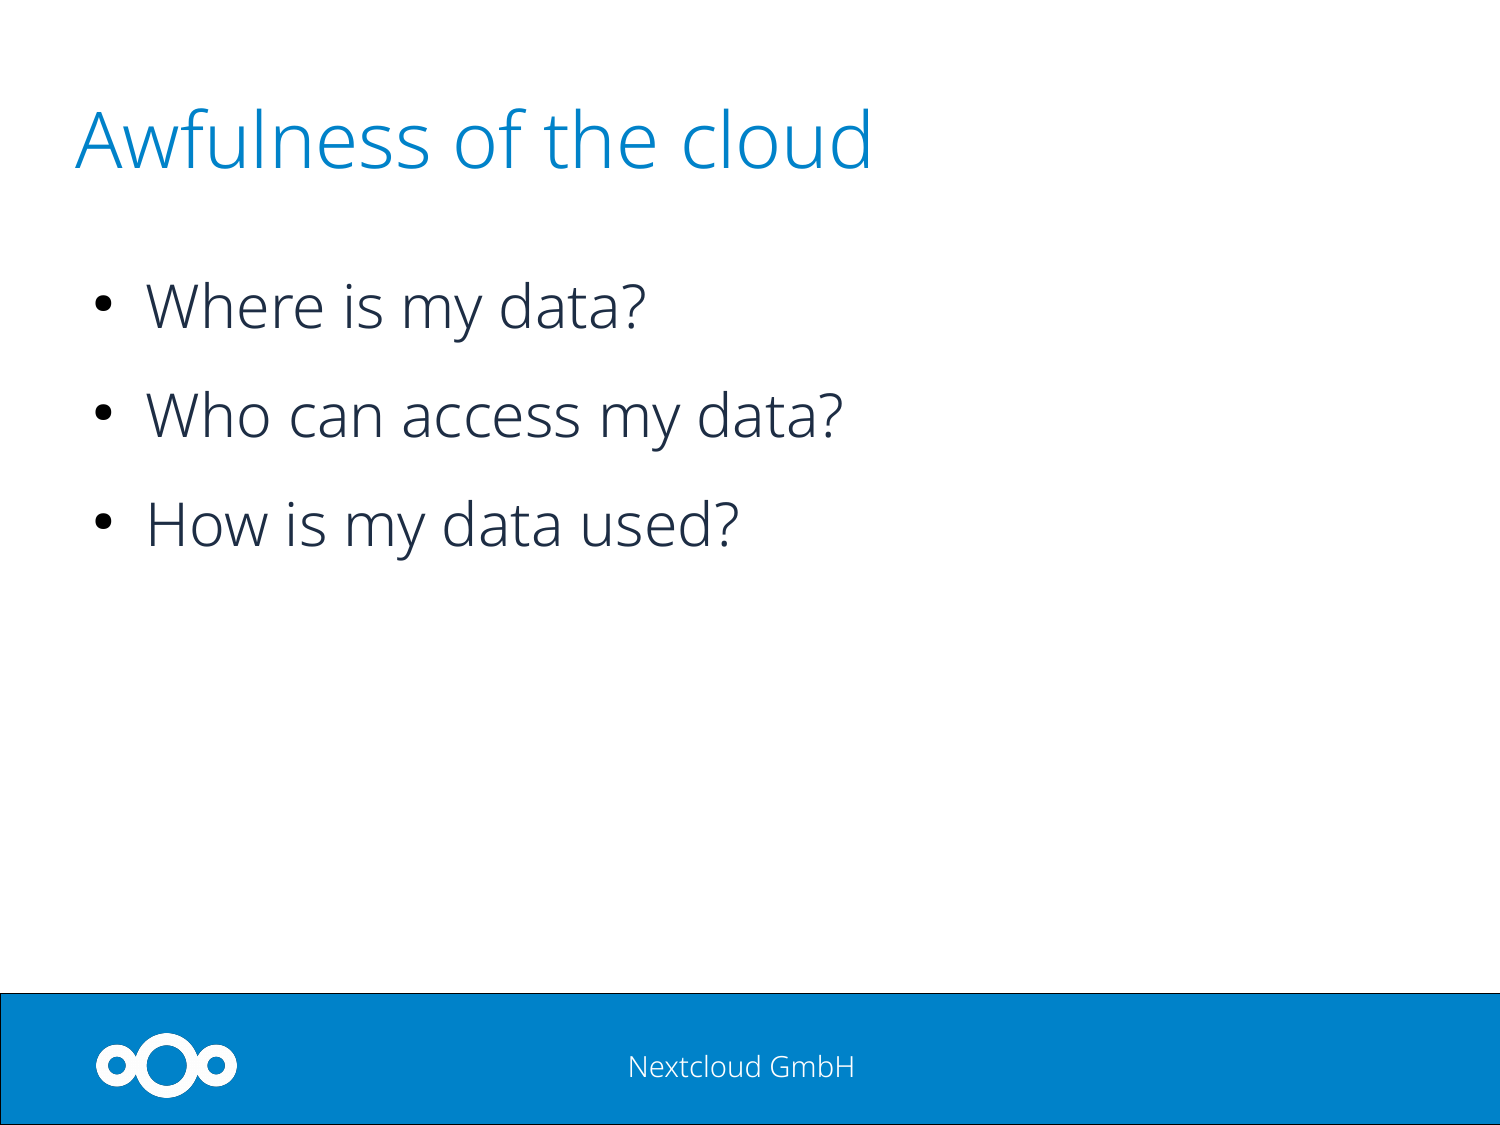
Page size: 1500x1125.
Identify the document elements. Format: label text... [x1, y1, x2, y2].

title Awfulness of the cloud [74, 44, 1425, 233]
picture [96, 1033, 237, 1098]
list Where is my data? Who can access my data? How is my data used? [74, 263, 1425, 916]
